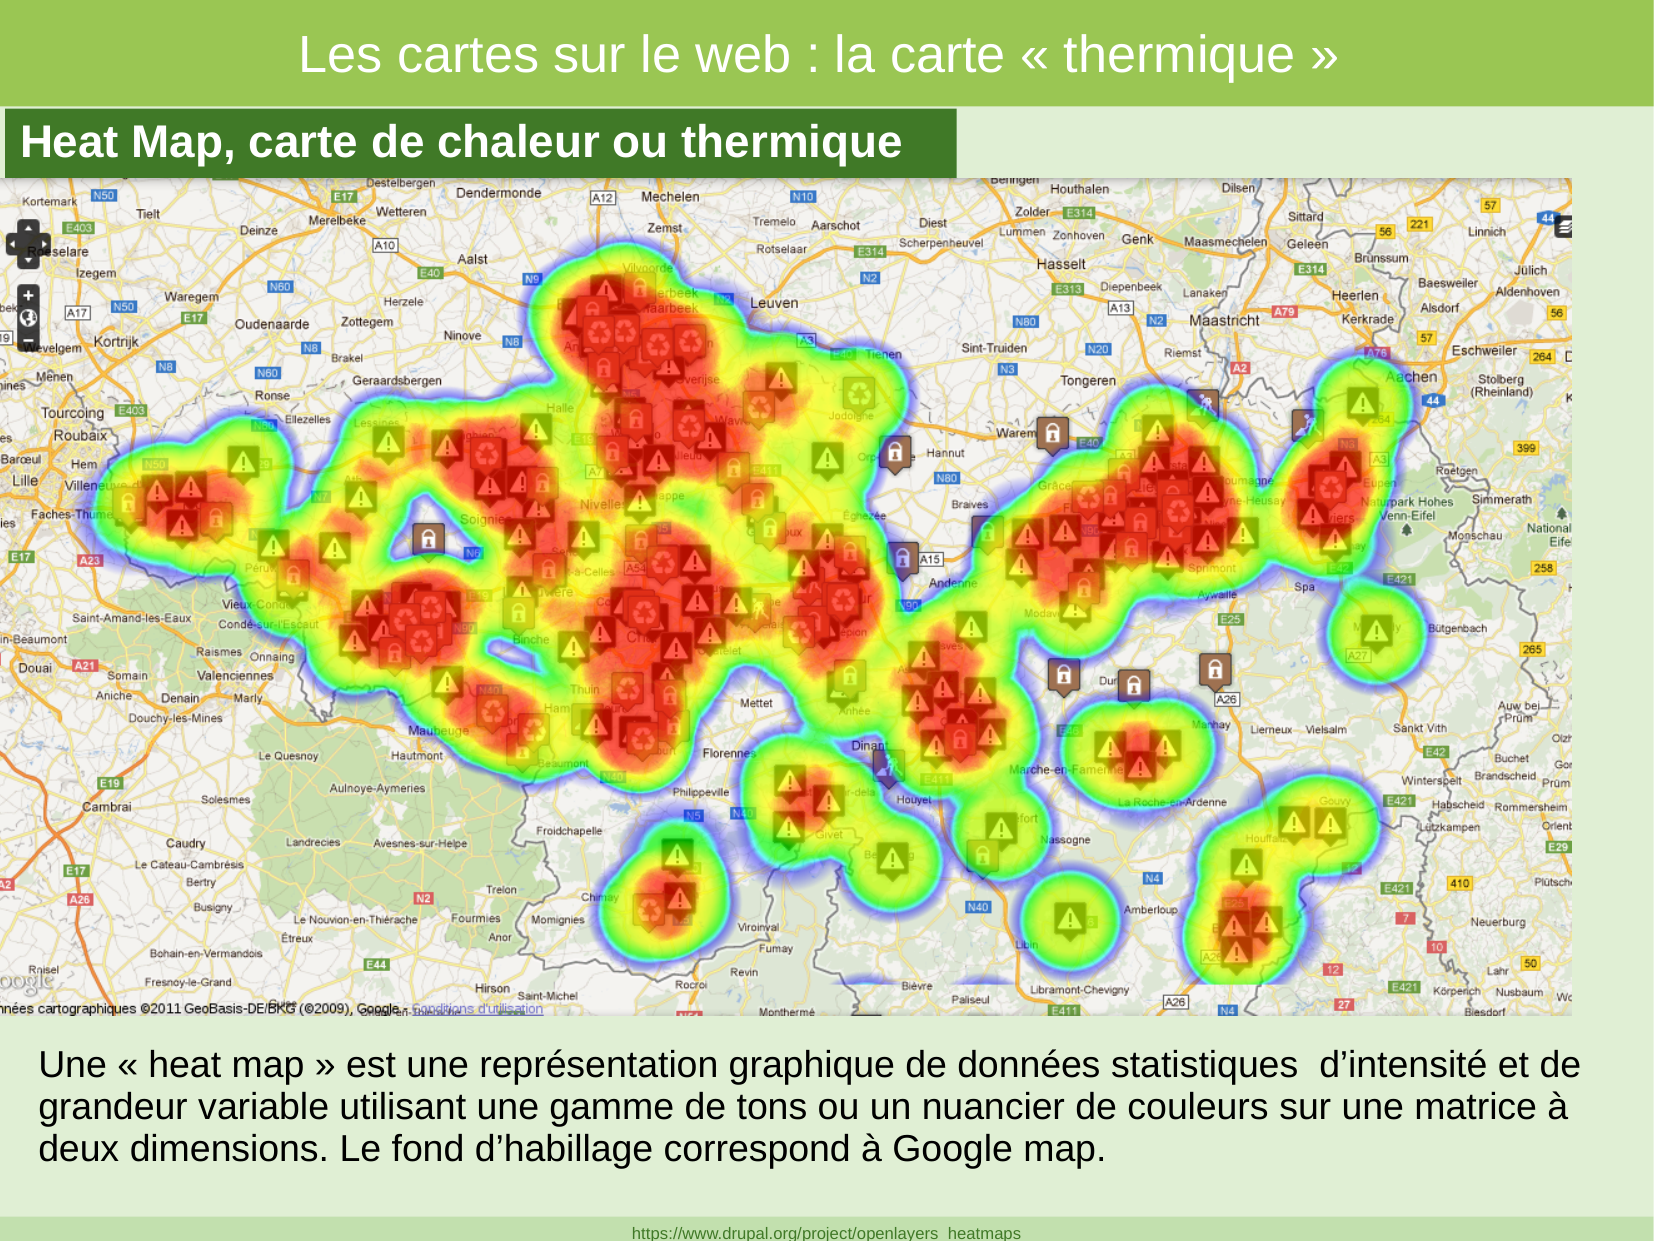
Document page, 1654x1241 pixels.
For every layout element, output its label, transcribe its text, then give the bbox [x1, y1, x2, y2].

title Les cartes sur le web : la carte « thermique » [82, 19, 1571, 89]
text_box Une « heat map » est une représentation graphique de données statistiques d’intensité et de grandeur variable utilisant une gamme de tons ou un nuancier de couleurs sur une matrice à deux dimensions. Le fond d’habillage correspond à Google map. [23, 1036, 1654, 1241]
picture [0, 178, 1572, 1016]
text_box Heat Map, carte de chaleur ou thermique [5, 108, 957, 178]
